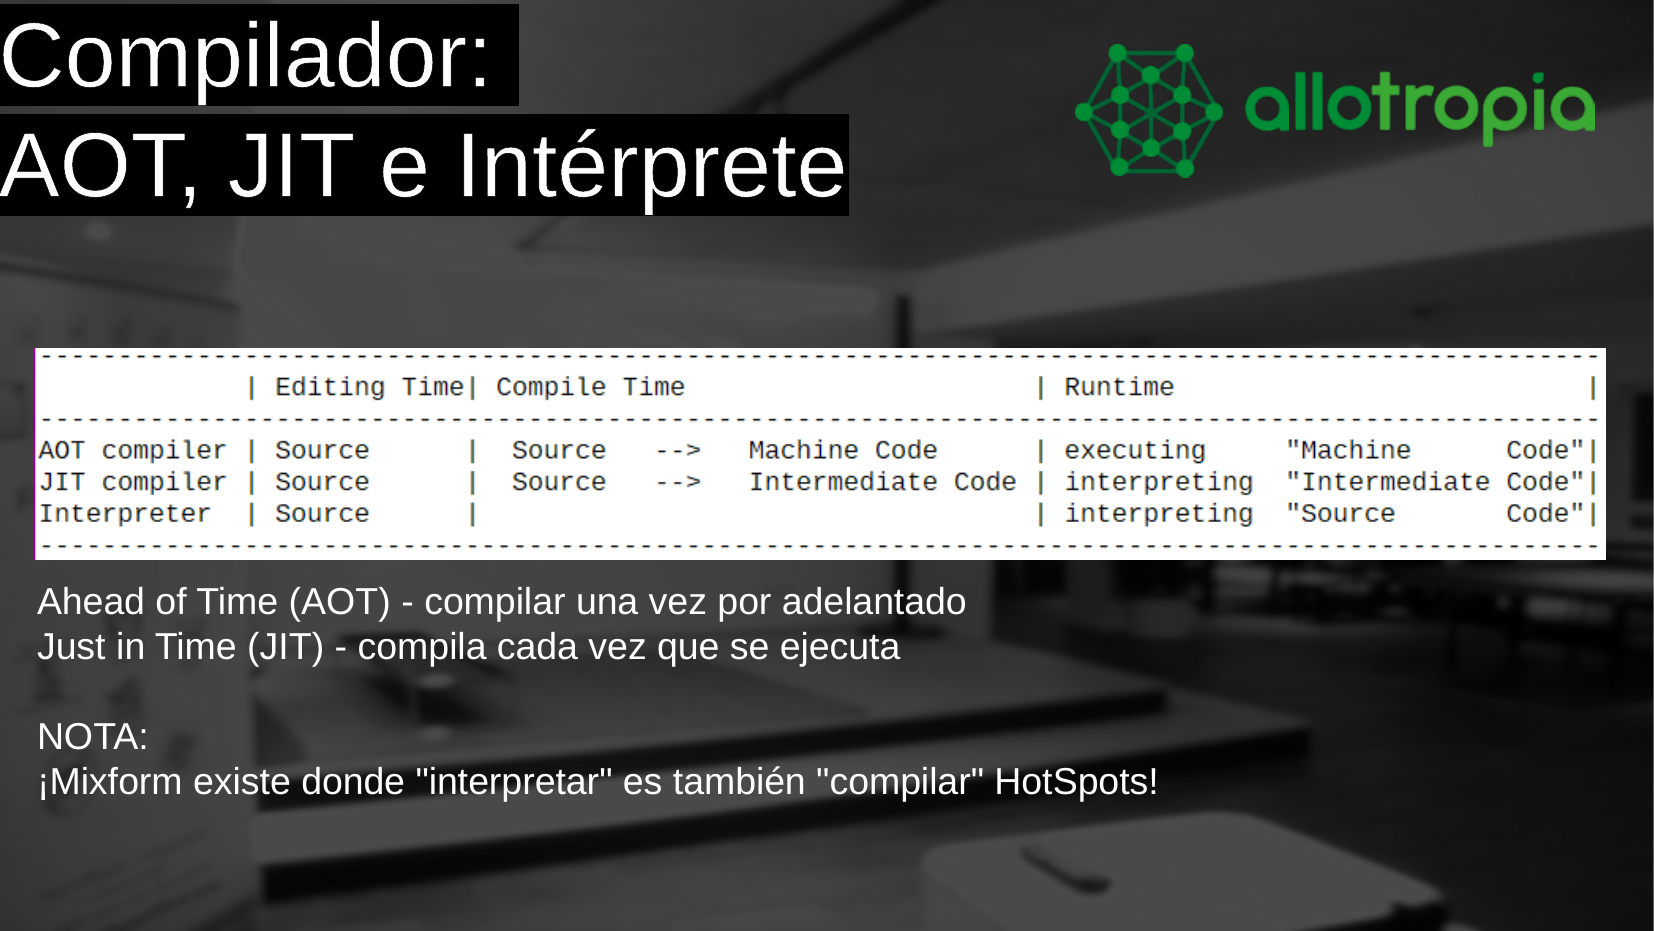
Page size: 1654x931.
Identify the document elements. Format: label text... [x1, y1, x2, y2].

text_box Ahead of Time (AOT) - compilar una vez por adelantado Just in Time (JIT) - compila cada vez que se ejecuta NOTA: ¡Mixform existe donde "interpretar" es también "compilar" HotSpots! [22, 524, 1198, 792]
picture [0, 0, 1654, 931]
title Compilador: AOT, JIT e Intérprete [0, 2, 1150, 208]
